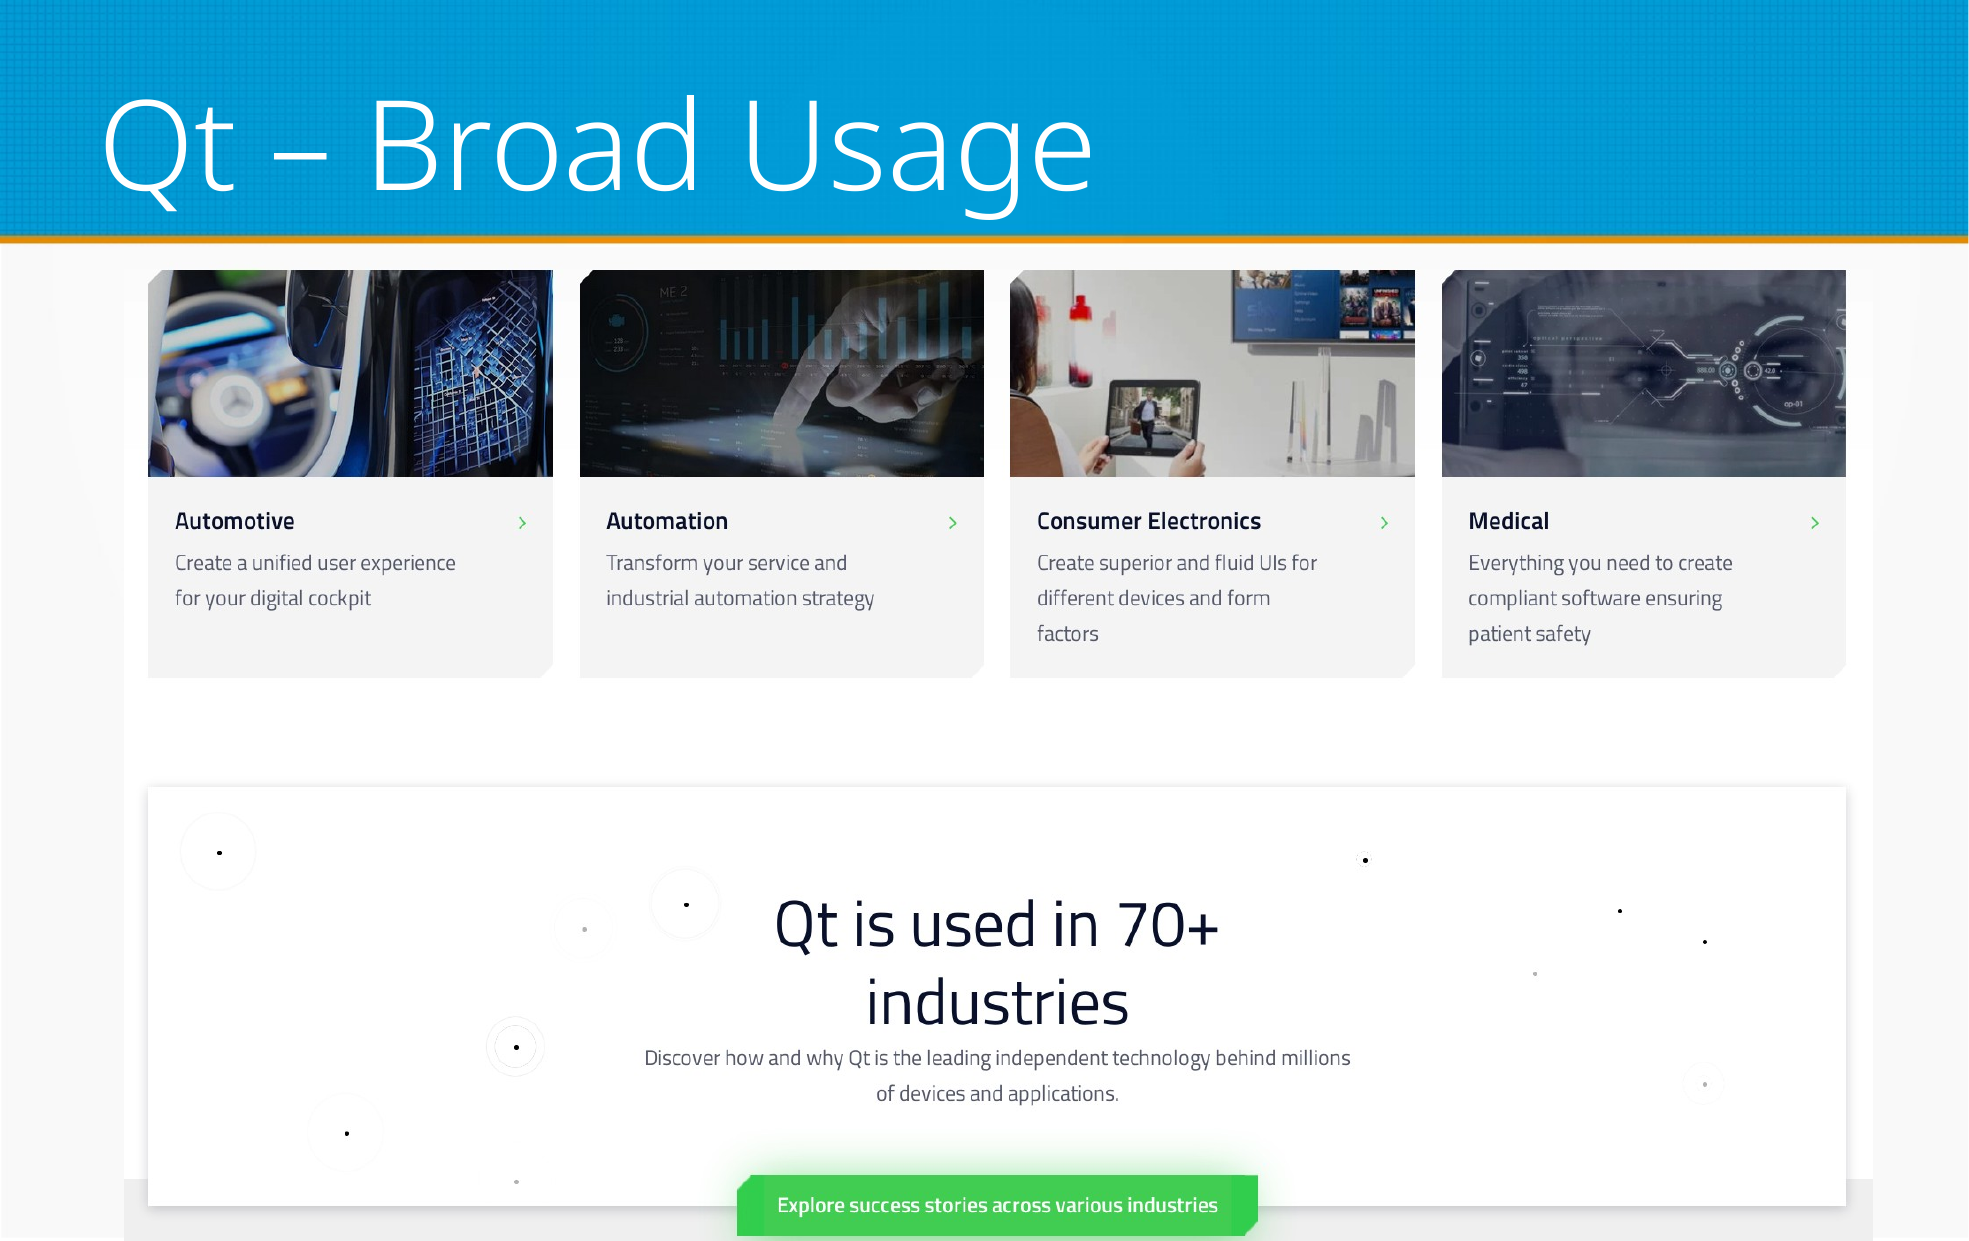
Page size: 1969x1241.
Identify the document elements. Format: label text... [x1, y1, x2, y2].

title Qt – Broad Usage [98, 19, 1870, 227]
picture [0, 233, 1969, 1241]
